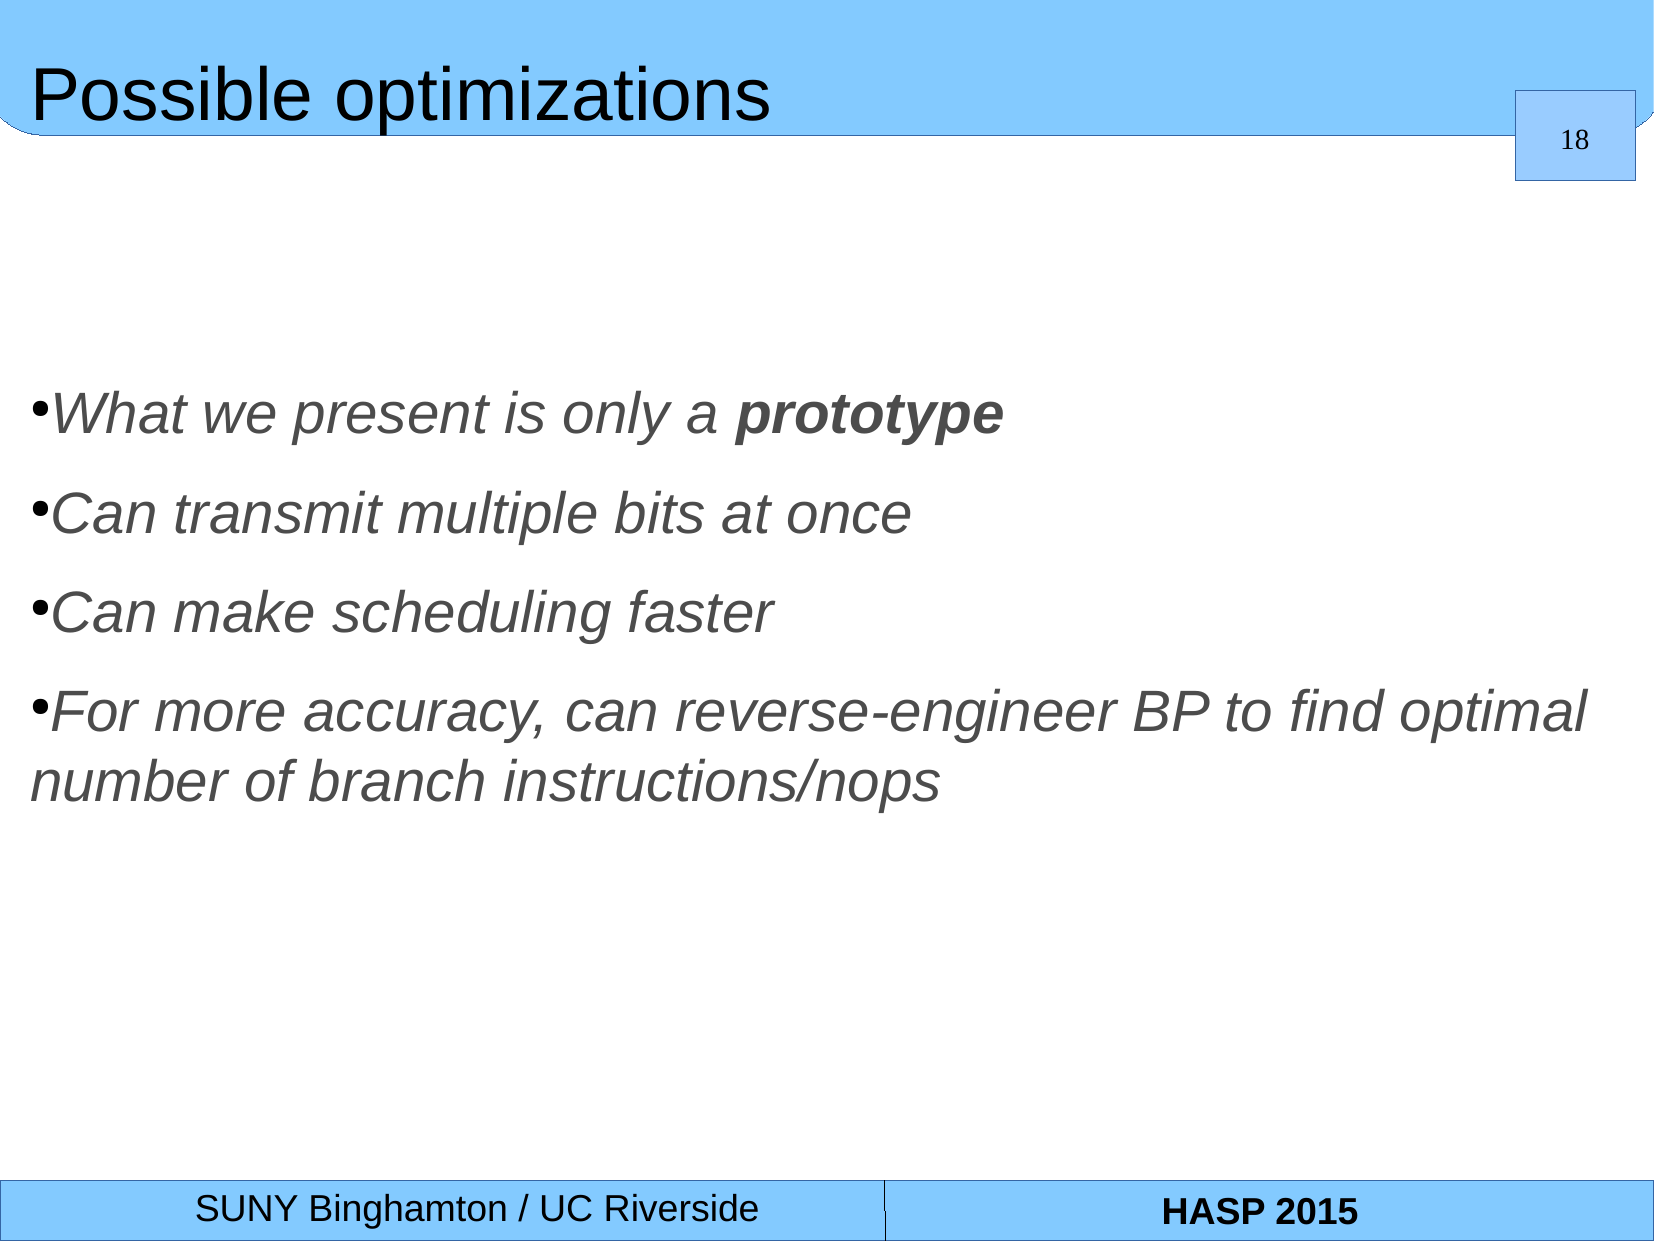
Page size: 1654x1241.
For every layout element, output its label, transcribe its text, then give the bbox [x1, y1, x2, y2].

title Possible optimizations [30, 45, 1636, 131]
text_box [1515, 131, 1636, 166]
list What we present is only a prototype Can transmit multiple bits at once Can make scheduling faster For more accuracy, can reverse-engineer BP to find optimal number of branch instructions/nops [30, 375, 1636, 1096]
